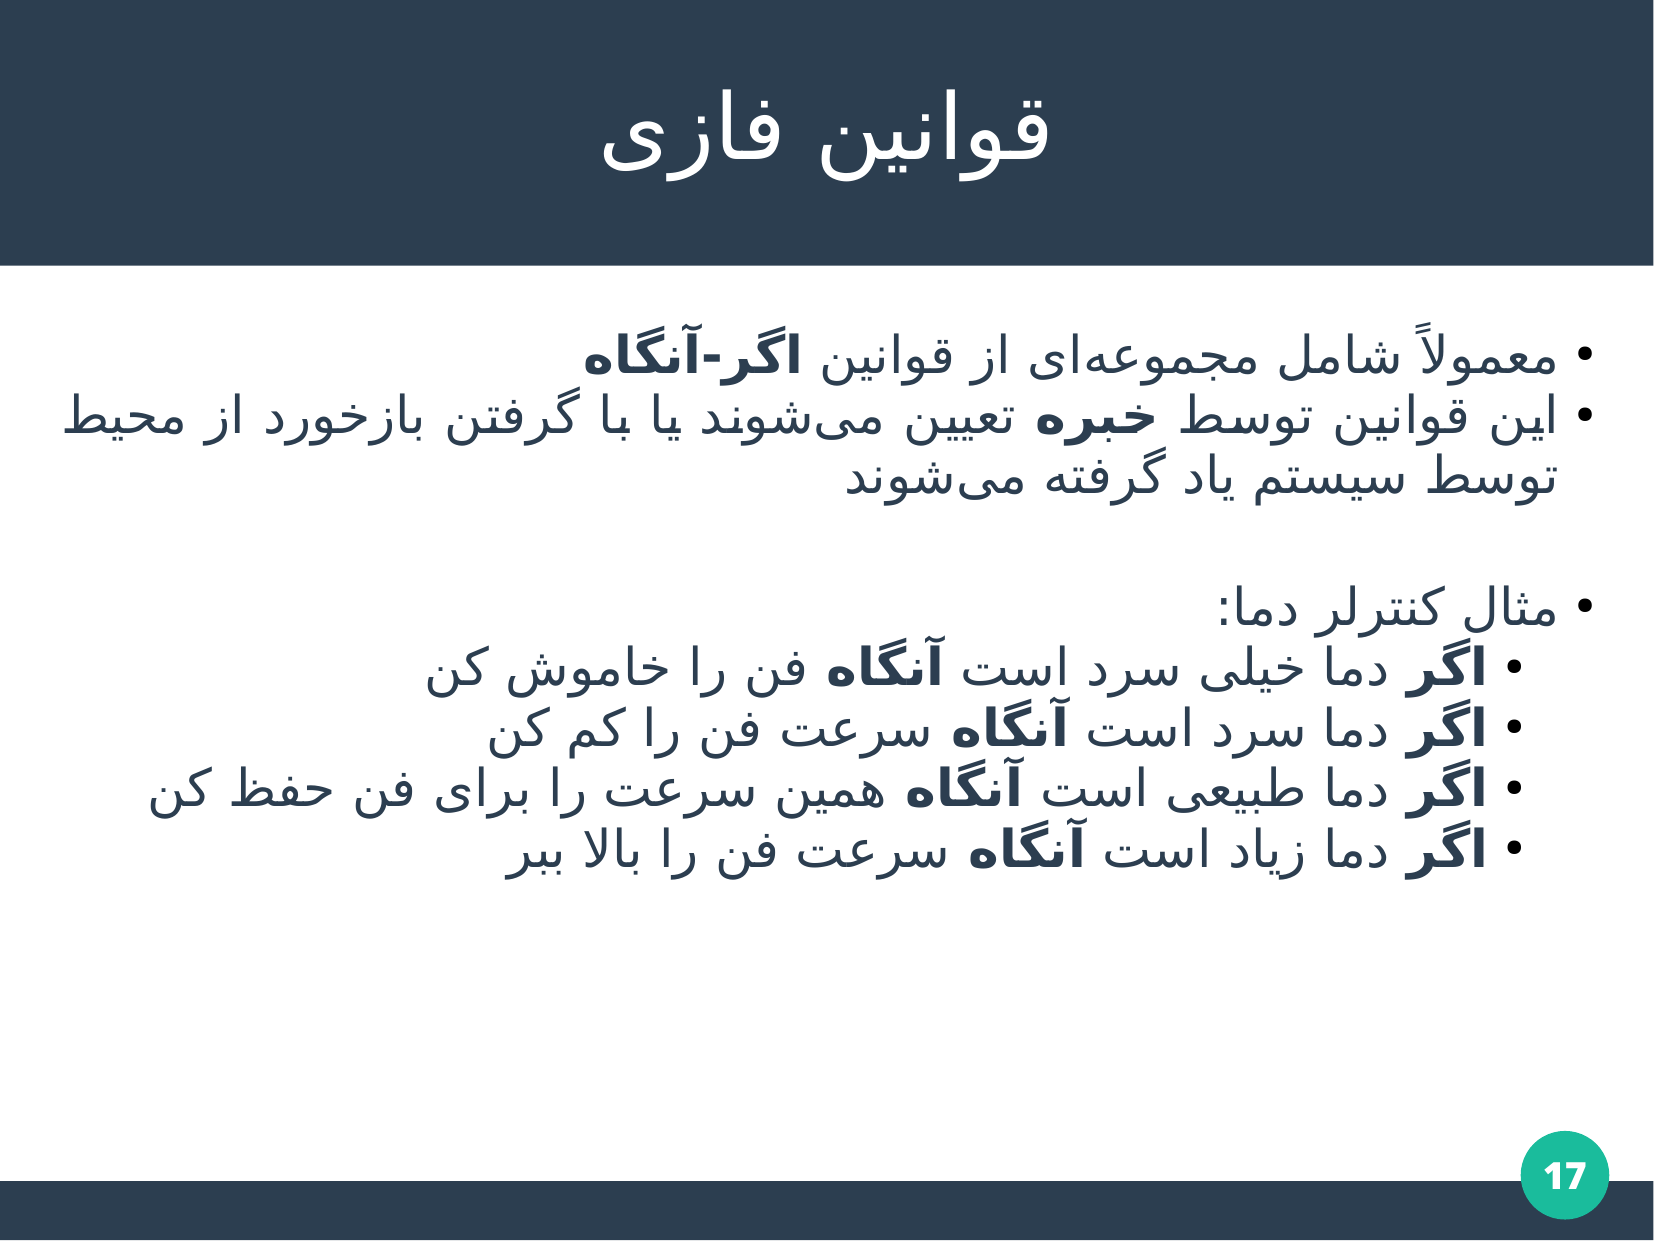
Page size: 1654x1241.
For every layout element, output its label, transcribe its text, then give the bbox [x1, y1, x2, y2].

subtitle معمولاً شامل مجموعه‌ای از قوانین اگر-آنگاه این قوانین توسط خبره تعیین می‌شوند یا با گرفتن بازخورد از محیط توسط سیستم یاد گرفته می‌شوند مثال کنترلر دما: اگر دما خیلی سرد است آنگاه فن را خاموش کن اگر دما سرد است آنگاه سرعت فن را کم کن اگر دما طبیعی است آنگاه همین سرعت را برای فن حفظ کن اگر دما زیاد است آنگاه سرعت فن را بالا ببر [59, 324, 1595, 1152]
title قوانین فازی [59, 49, 1595, 207]
